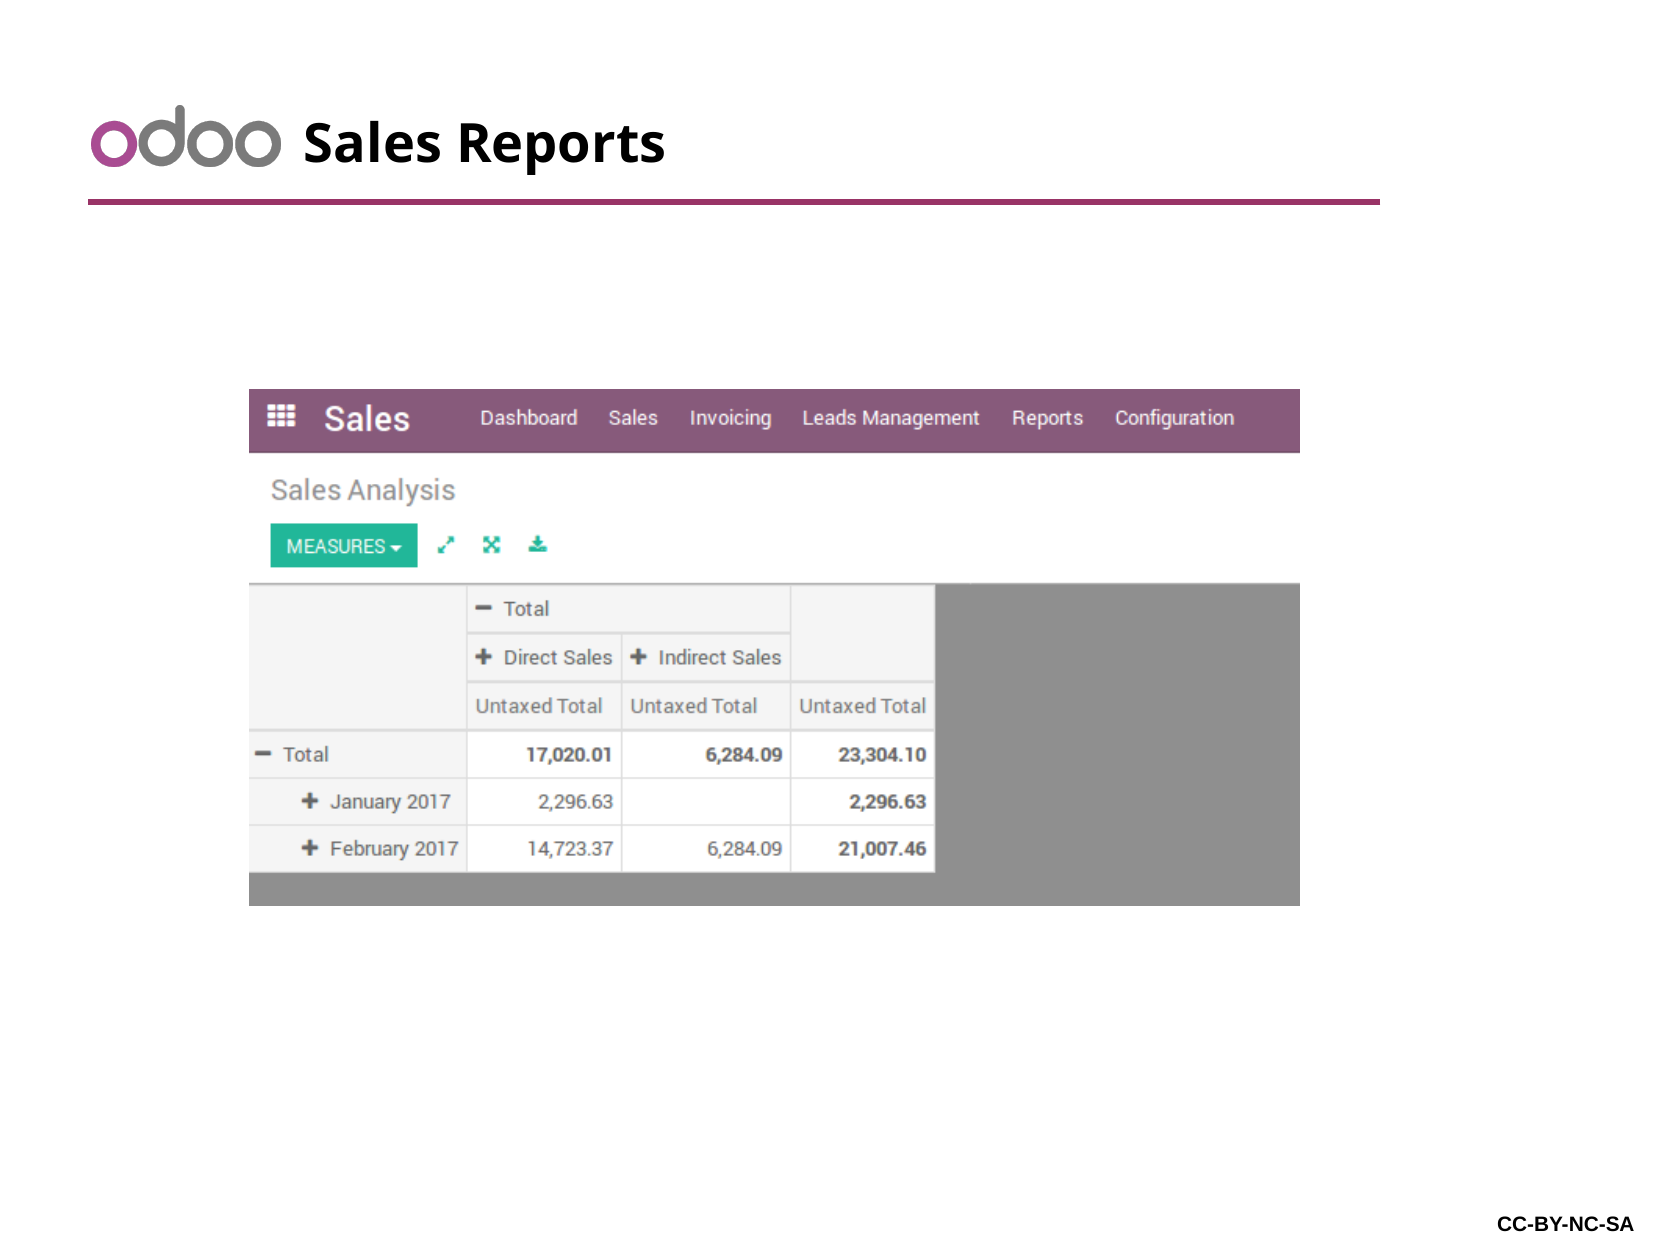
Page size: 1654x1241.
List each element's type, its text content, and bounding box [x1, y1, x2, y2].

picture [249, 389, 1300, 906]
title Sales Reports [303, 37, 1567, 245]
picture [91, 105, 281, 167]
text_box CC-BY-NC-SA [1482, 1204, 1654, 1241]
